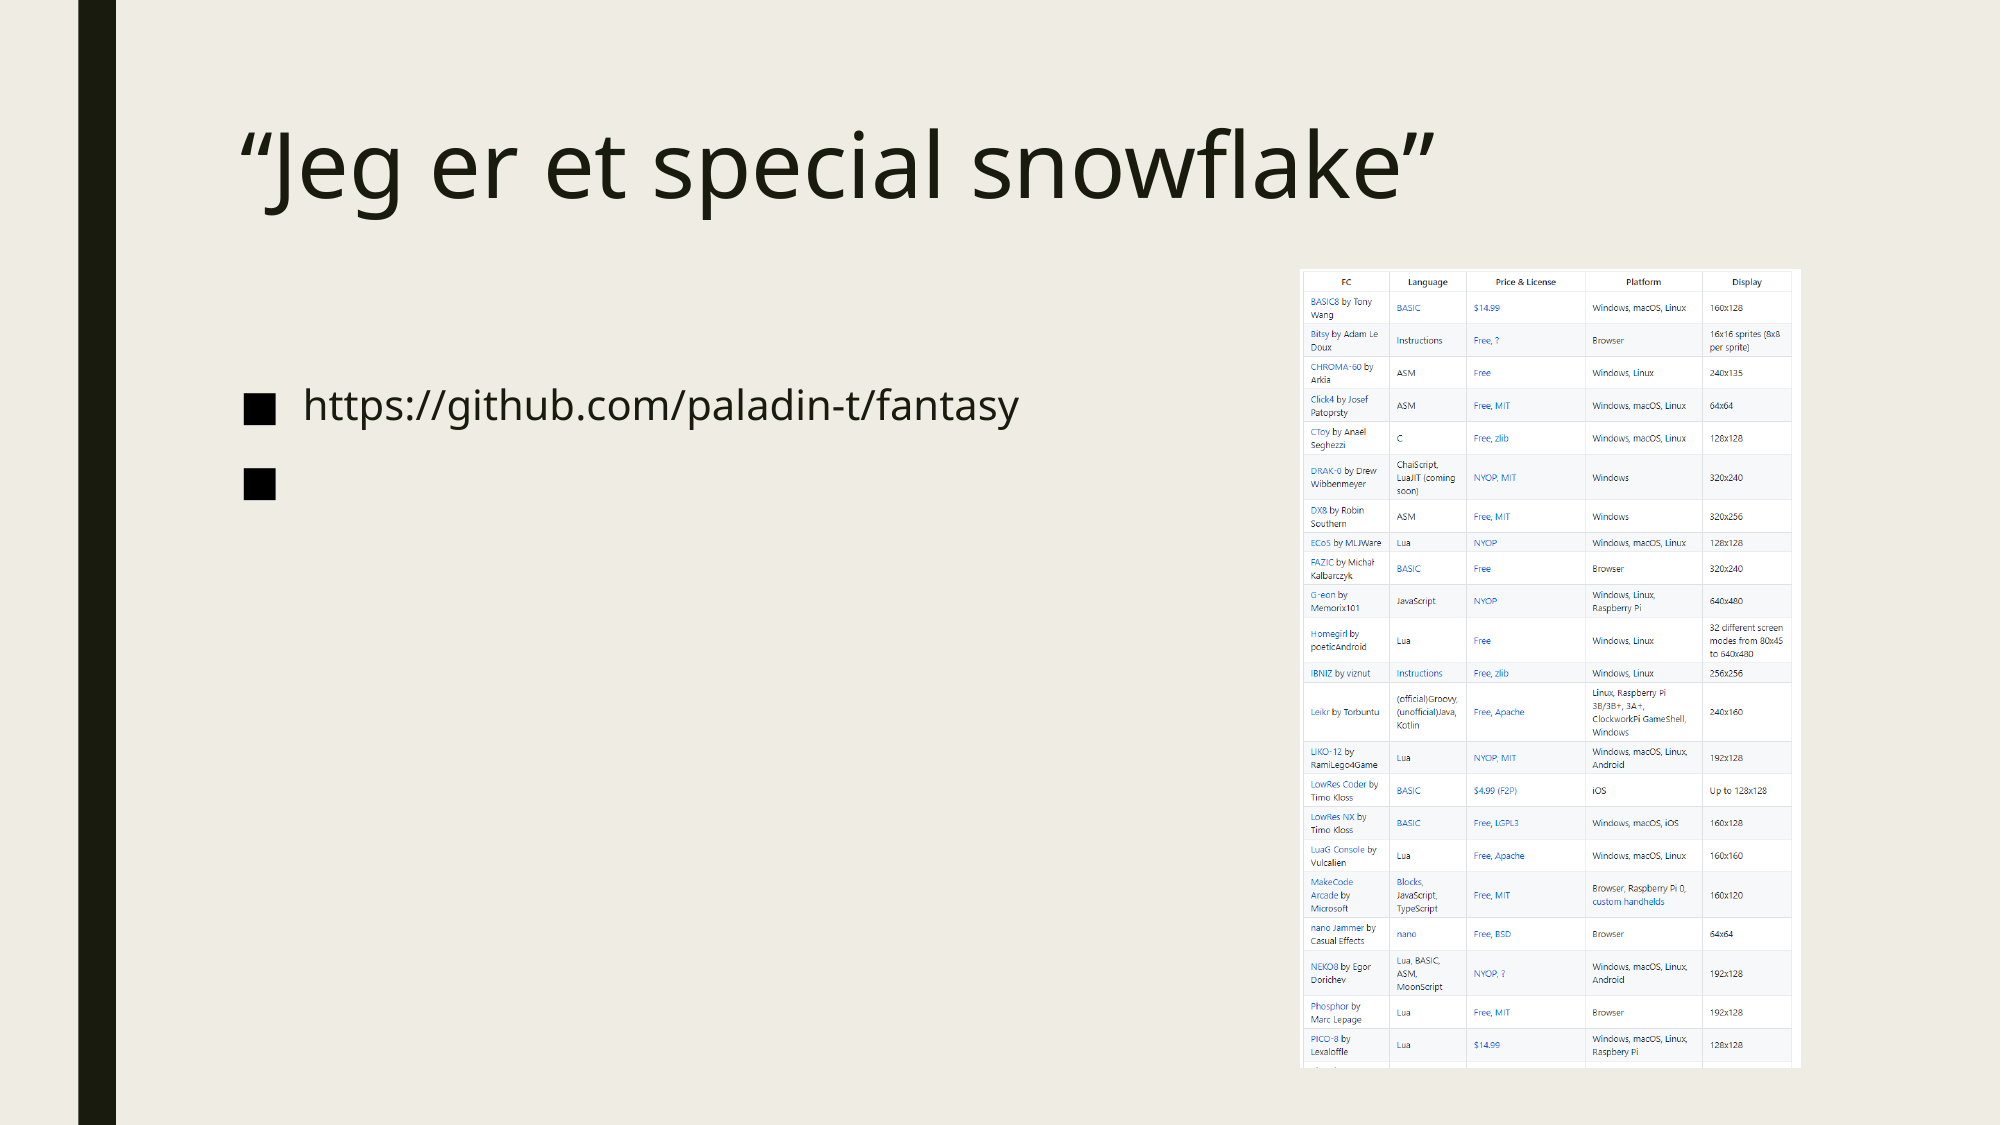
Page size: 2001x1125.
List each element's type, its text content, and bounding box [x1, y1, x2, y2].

picture [1300, 270, 1801, 1068]
title “Jeg er et special snowflake” [225, 112, 1801, 357]
list https://github.com/paladin-t/fantasy [225, 375, 1300, 963]
